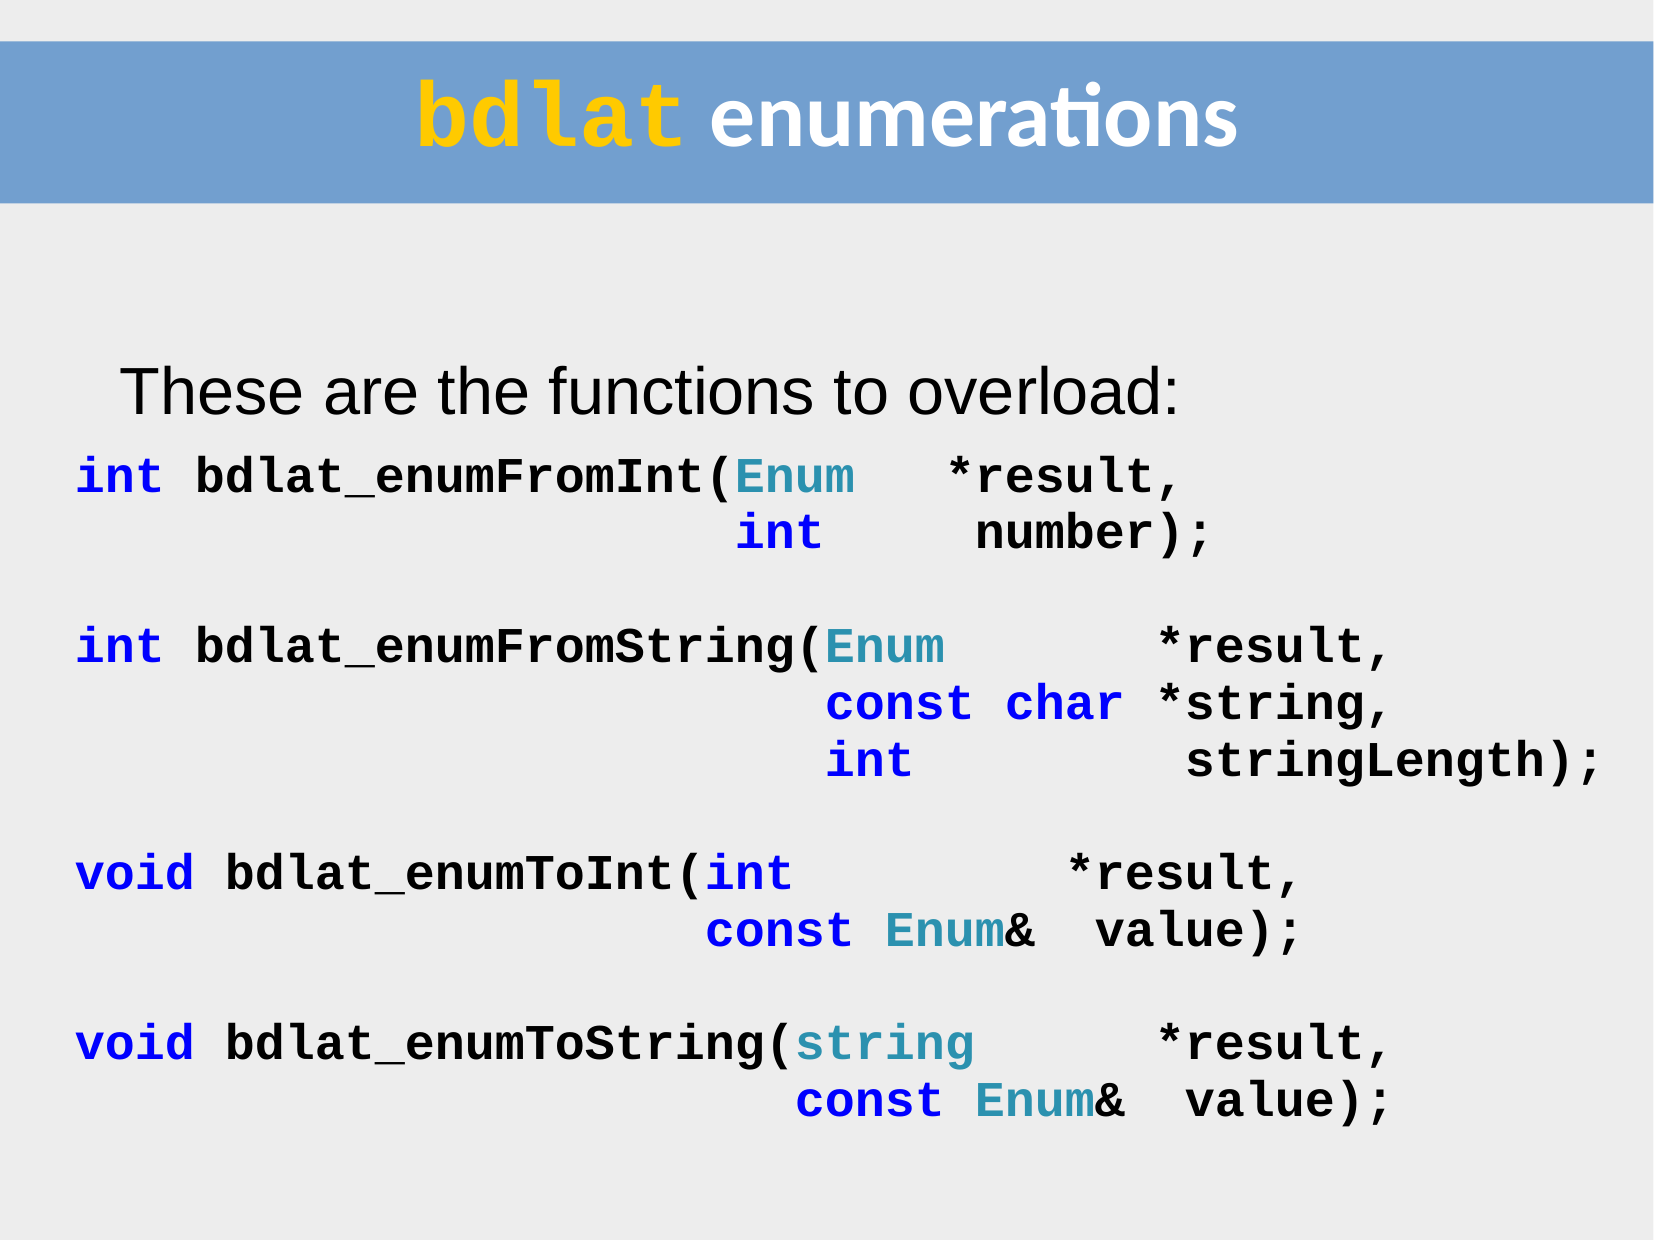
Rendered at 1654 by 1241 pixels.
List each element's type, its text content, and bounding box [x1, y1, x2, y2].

text_box These are the functions to overload: [105, 309, 1606, 399]
text_box int bdlat_enumFromInt(Enum *result, int number); int bdlat_enumFromString(Enum *result, const char *string, int stringLength); void bdlat_enumToInt(int *result, const Enum& value); void bdlat_enumToString(string *result, const Enum& value); [60, 443, 1654, 1164]
title bdlat enumerations [0, 41, 1654, 204]
